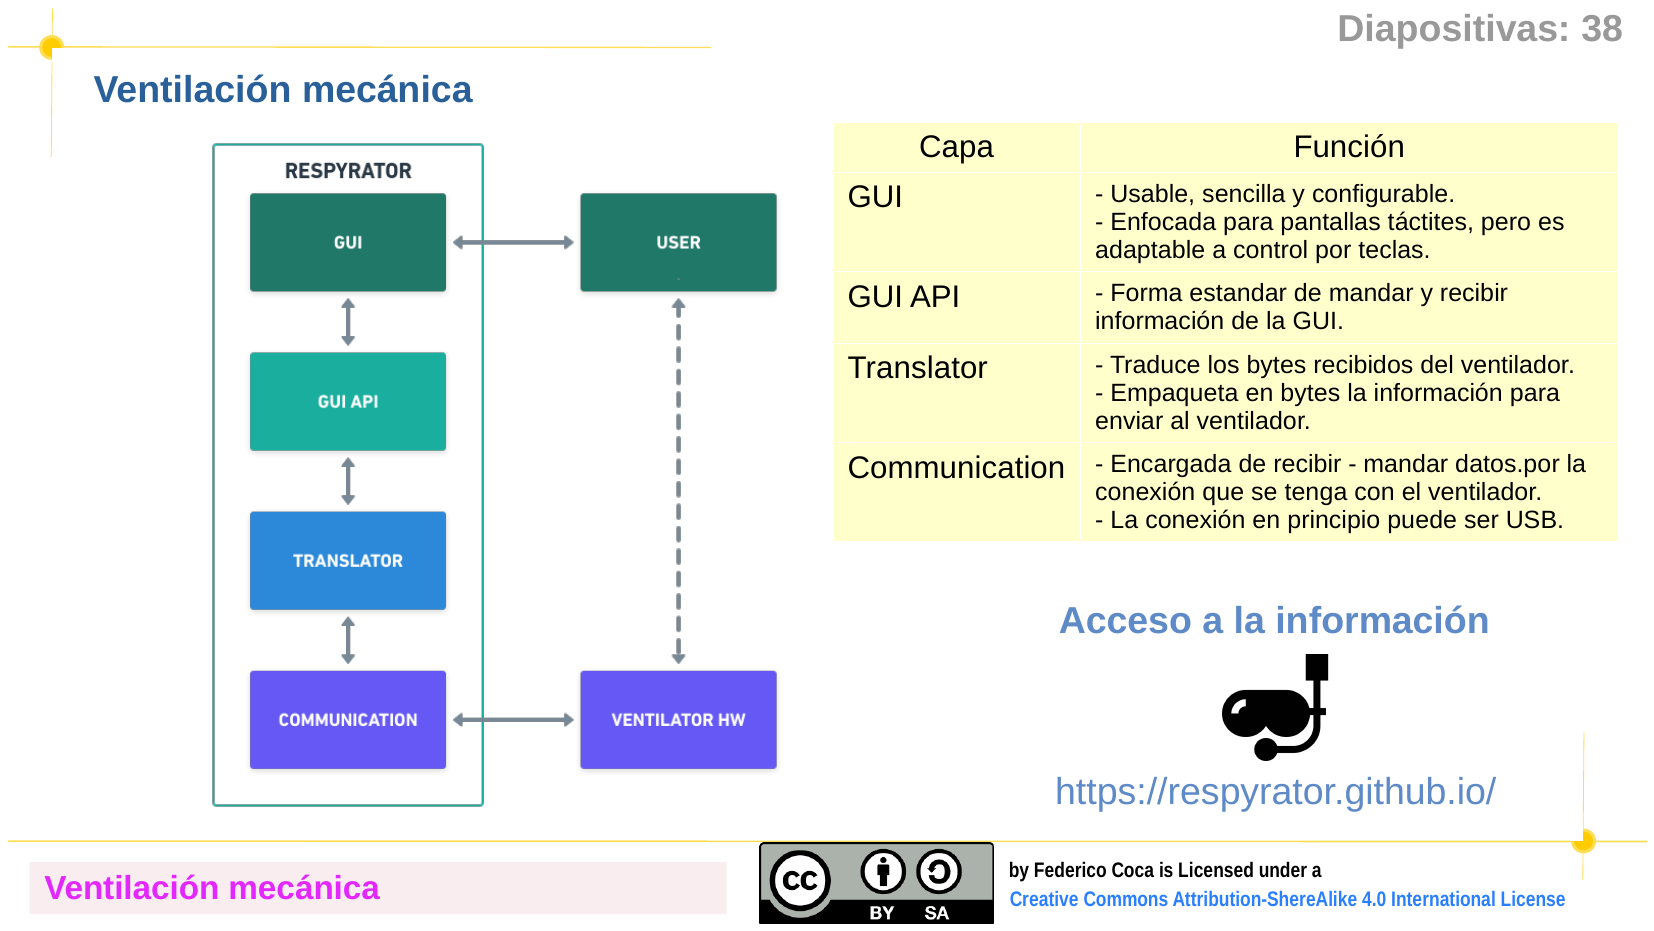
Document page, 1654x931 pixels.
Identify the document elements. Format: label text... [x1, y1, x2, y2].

table_header Función [1081, 123, 1618, 172]
table_cell GUI API [834, 272, 1080, 343]
table_cell Communication [834, 443, 1080, 541]
table_cell - Forma estandar de mandar y recibir información de la GUI. [1081, 272, 1618, 343]
text_box Diapositivas: 38 [1322, 0, 1644, 57]
text_box Ventilación mecánica [29, 862, 727, 915]
table_cell - Usable, sencilla y configurable. - Enfocada para pantallas táctites, pero es adaptable a control por teclas. [1081, 173, 1618, 271]
table_cell Translator [834, 344, 1080, 442]
table_cell - Traduce los bytes recibidos del ventilador. - Empaqueta en bytes la información para enviar al ventilador. [1081, 344, 1618, 442]
text_box Ventilación mecánica [78, 61, 886, 119]
picture [189, 120, 801, 830]
table_header Capa [834, 123, 1080, 172]
text_box Acceso a la información [1044, 591, 1506, 649]
text_box https://respyrator.github.io/ [1040, 763, 1512, 821]
table_cell GUI [834, 173, 1080, 271]
table_cell - Encargada de recibir - mandar datos.por la conexión que se tenga con el ventilador. - La conexión en principio puede ser USB. [1081, 443, 1618, 541]
picture [1221, 654, 1329, 761]
